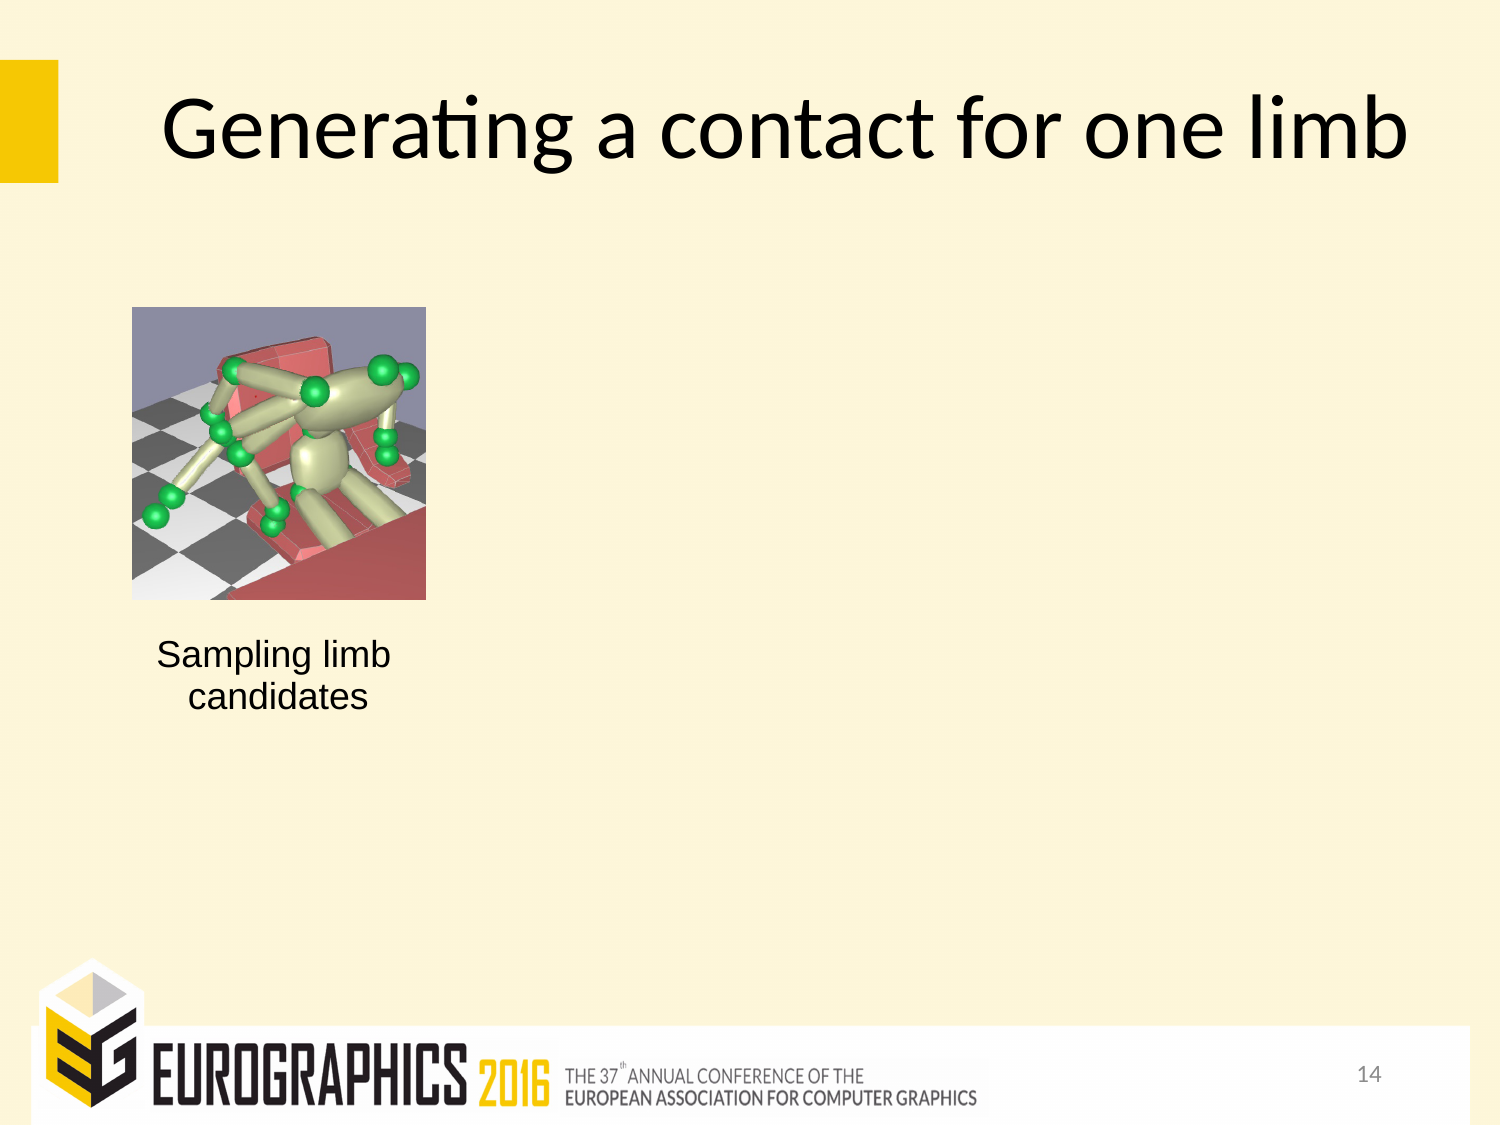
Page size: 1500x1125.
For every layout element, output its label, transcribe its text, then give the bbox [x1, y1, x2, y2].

slide_number <numéro> [1303, 1042, 1397, 1103]
text_box Sampling limb candidates [141, 625, 1335, 725]
title Generating a contact for one limb [58, 59, 1442, 183]
picture [0, 0, 1500, 1125]
